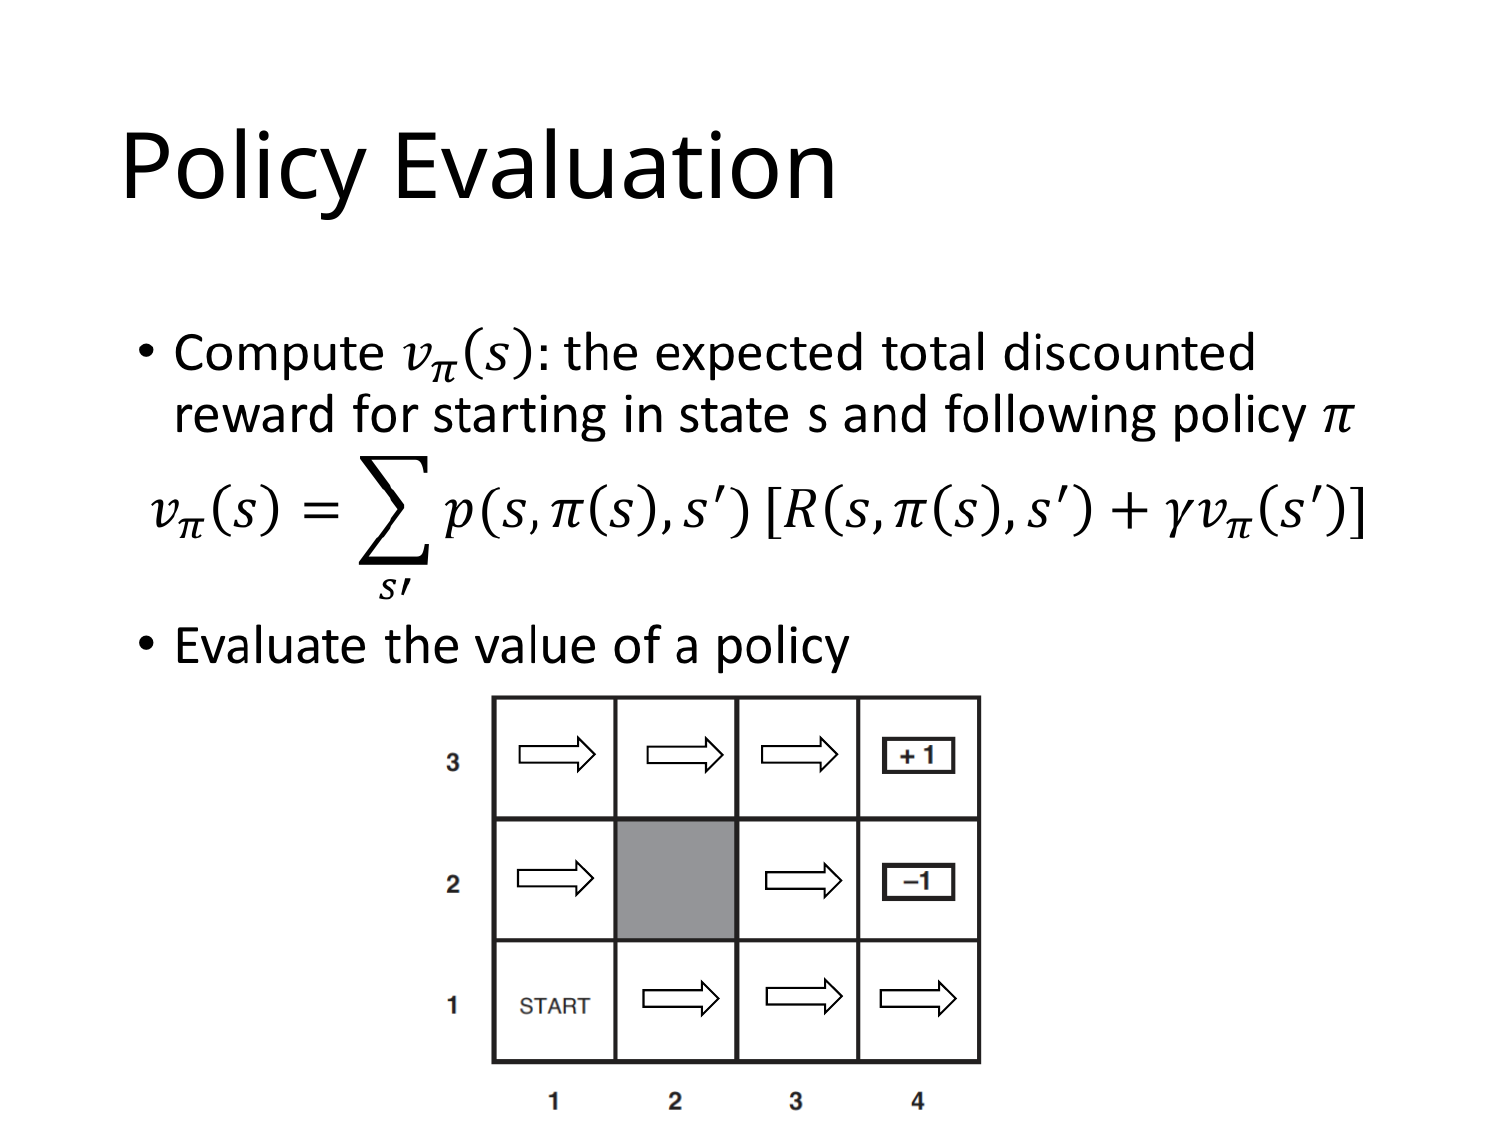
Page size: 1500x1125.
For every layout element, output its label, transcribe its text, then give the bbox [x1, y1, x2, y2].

picture [414, 680, 993, 1125]
list [103, 299, 1397, 1014]
title Policy Evaluation [103, 59, 1397, 278]
